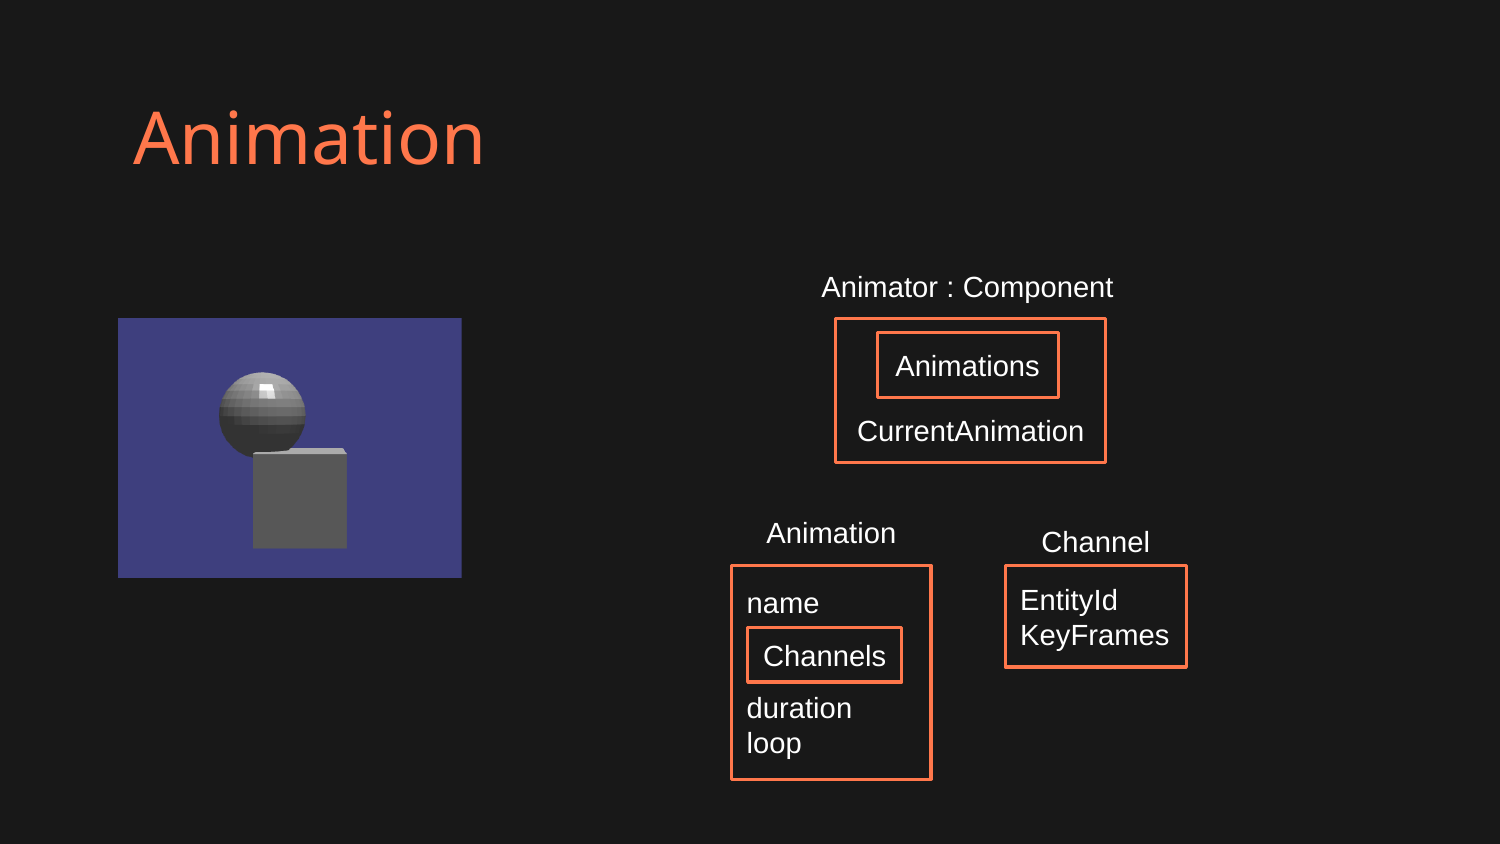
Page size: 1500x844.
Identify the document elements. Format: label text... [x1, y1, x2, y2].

text_box [835, 319, 1106, 397]
text_box EntityId KeyFrames [1005, 574, 1187, 668]
text_box Channel [932, 508, 1260, 574]
text_box name duration loop [731, 565, 932, 780]
text_box Animation [667, 499, 995, 565]
text_box Animations [877, 332, 1059, 397]
text_box Animator : Component [804, 252, 1132, 319]
picture [118, 318, 462, 578]
title Animation [118, 88, 1382, 183]
text_box CurrentAnimation [835, 397, 1106, 463]
text_box Channels [747, 627, 902, 682]
